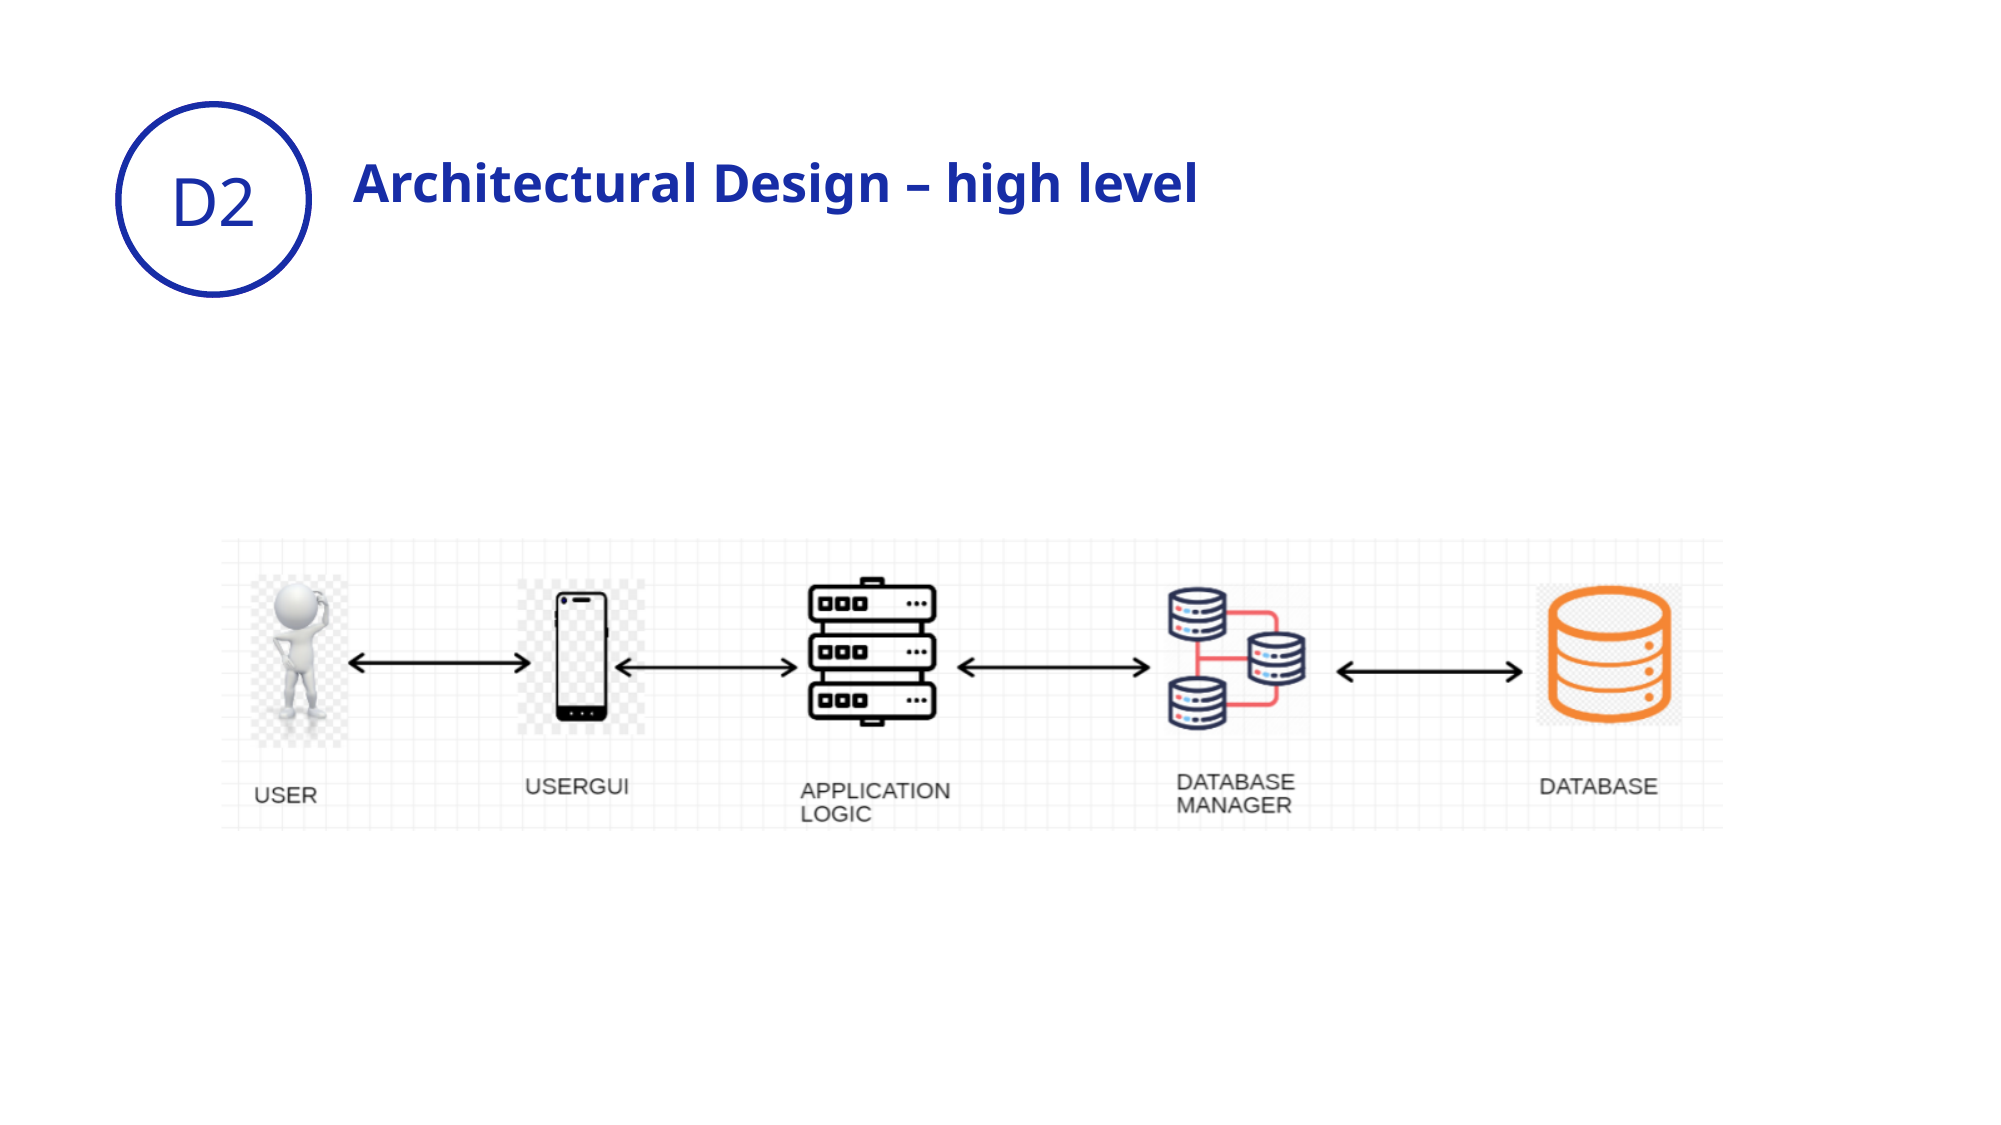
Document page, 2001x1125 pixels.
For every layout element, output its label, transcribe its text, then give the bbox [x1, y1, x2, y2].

list Architectural Design – high level [338, 149, 1399, 223]
picture [213, 517, 1723, 831]
text_box D2 [118, 104, 309, 295]
